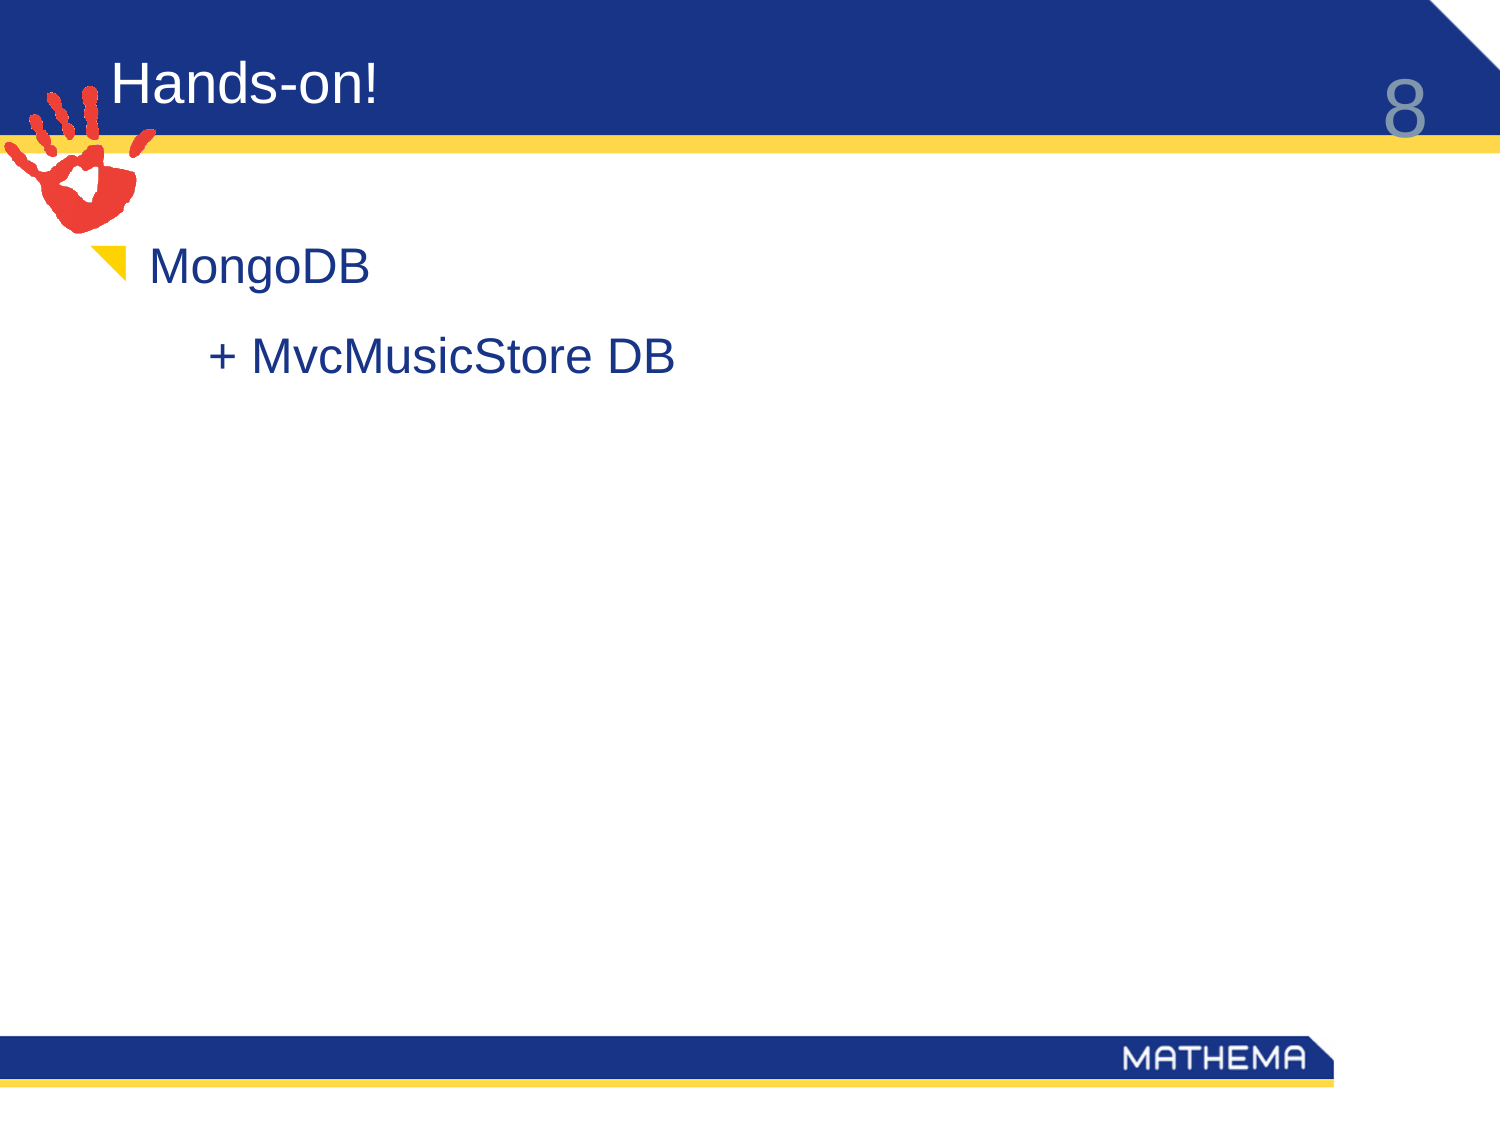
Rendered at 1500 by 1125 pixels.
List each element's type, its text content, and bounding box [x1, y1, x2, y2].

picture [0, 0, 1500, 1125]
list MongoDB + MvcMusicStore DB [75, 226, 1426, 969]
title Hands-on! [75, 0, 1426, 174]
